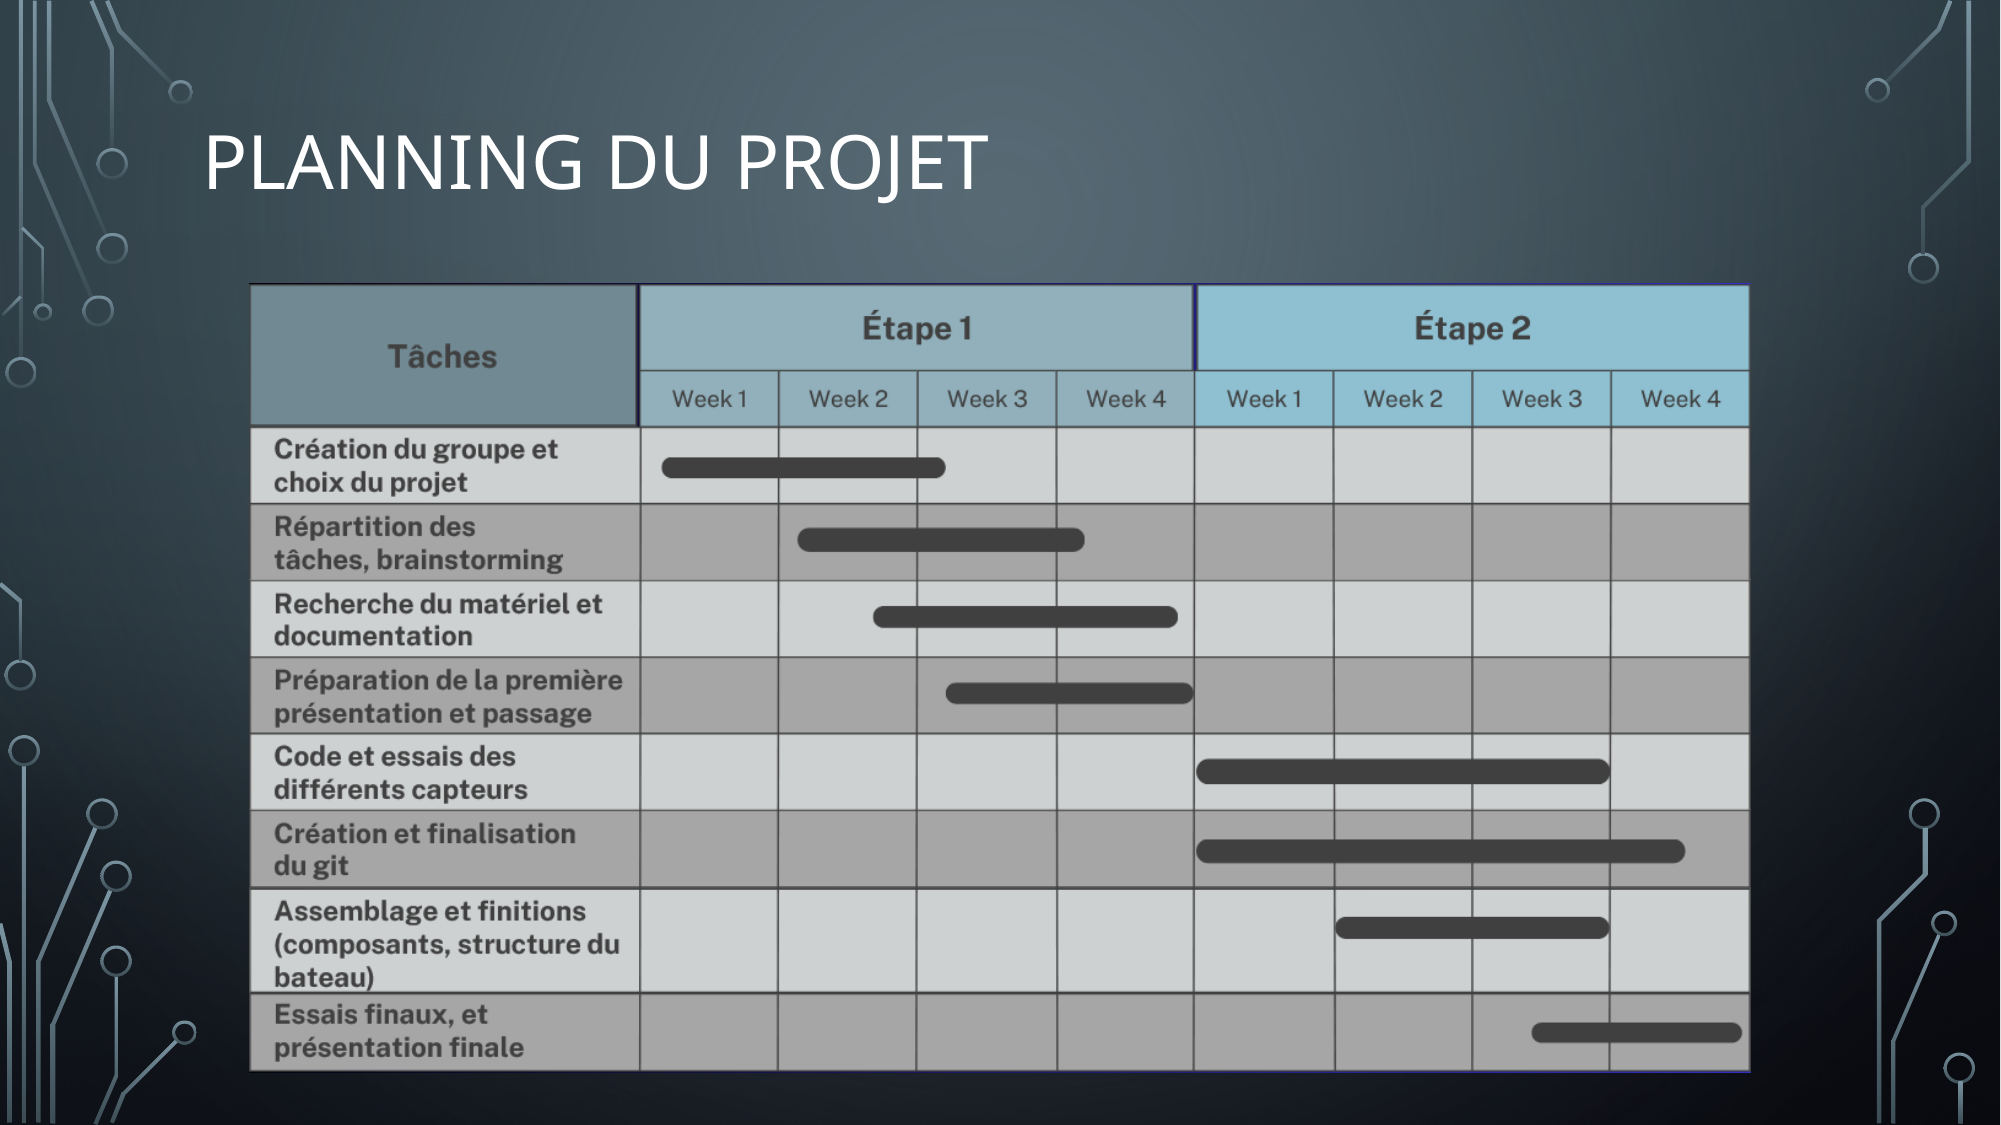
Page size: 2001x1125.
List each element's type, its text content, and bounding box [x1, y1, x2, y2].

picture [249, 284, 1751, 1073]
title Planning du projet [187, 101, 1813, 230]
